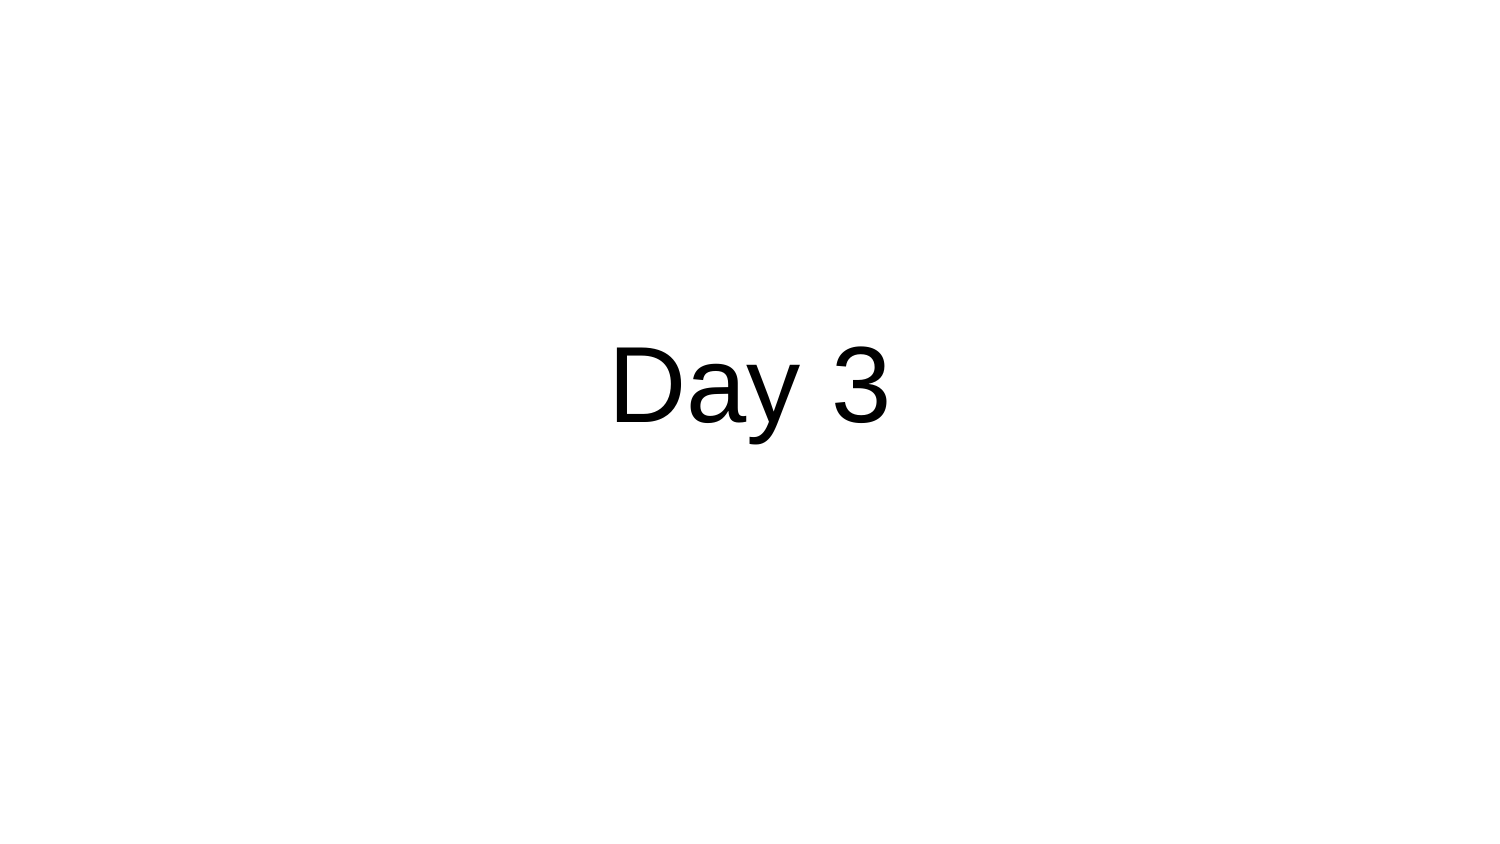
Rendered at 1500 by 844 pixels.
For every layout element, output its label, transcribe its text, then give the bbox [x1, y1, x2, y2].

title Day 3 [51, 122, 1449, 459]
